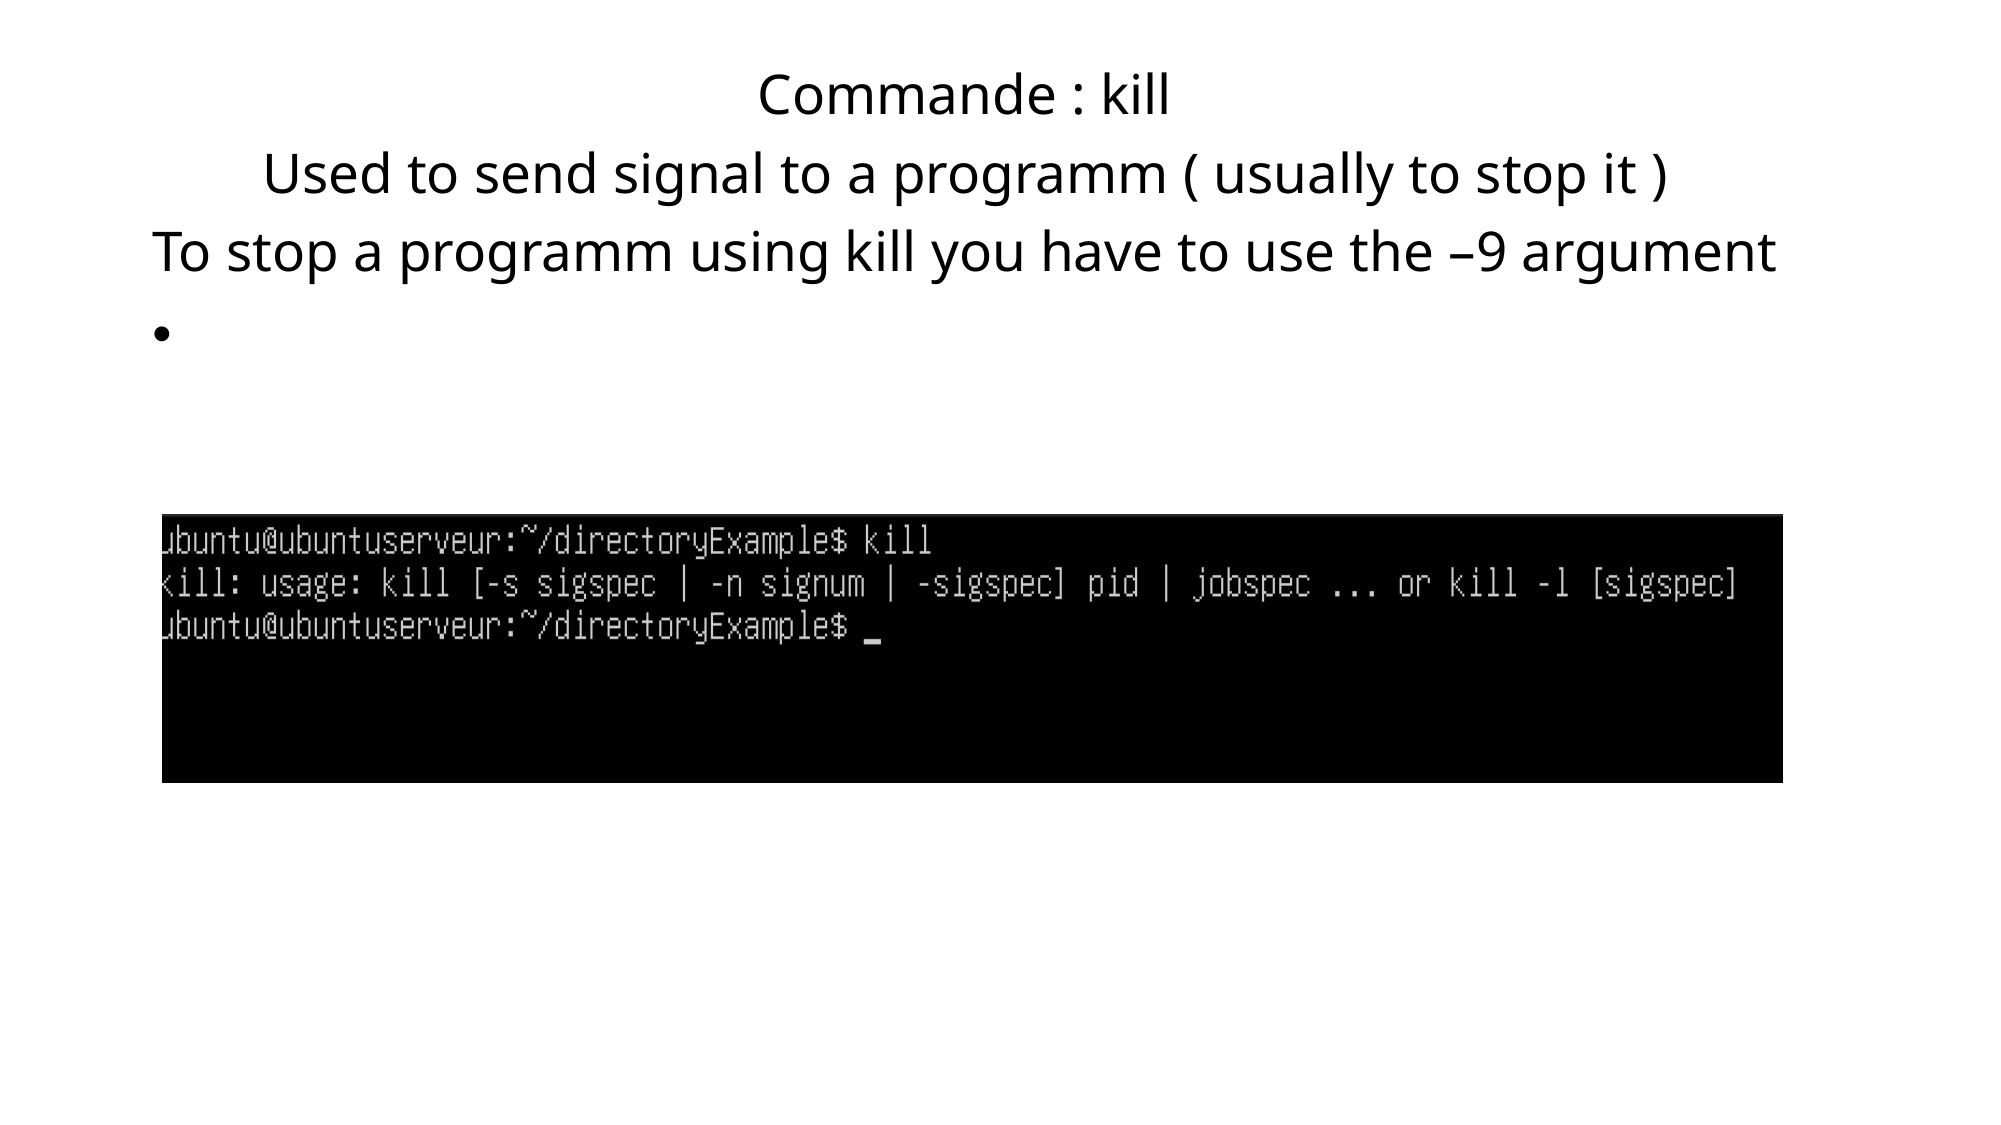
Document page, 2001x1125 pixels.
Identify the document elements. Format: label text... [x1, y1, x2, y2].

picture [162, 514, 1783, 783]
list Commande : kill Used to send signal to a programm ( usually to stop it ) To stop a programm using kill you have to use the –9 argument [137, 59, 1863, 337]
